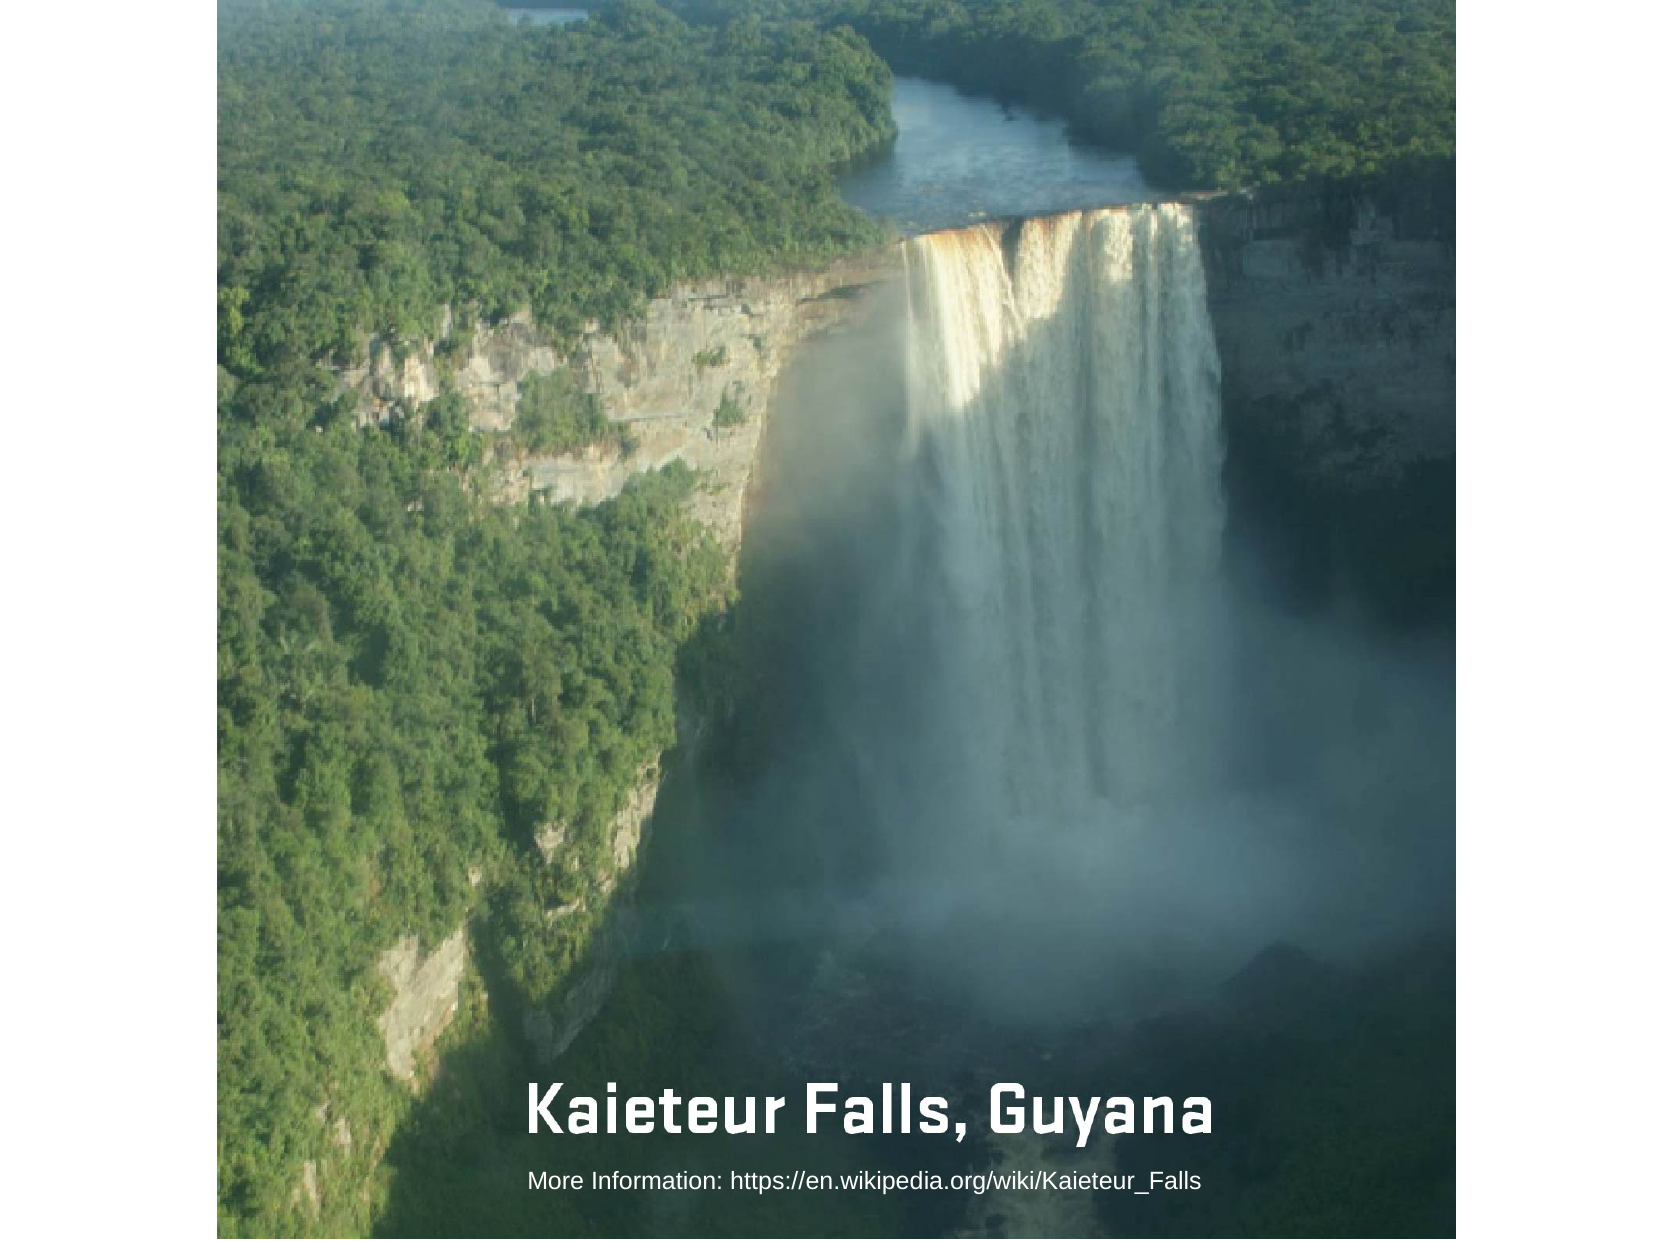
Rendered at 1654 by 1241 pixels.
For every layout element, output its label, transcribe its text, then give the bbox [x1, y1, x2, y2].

text_box More Information: https://en.wikipedia.org/wiki/Kaieteur_Falls [512, 1156, 1220, 1203]
picture [0, 0, 1651, 1239]
